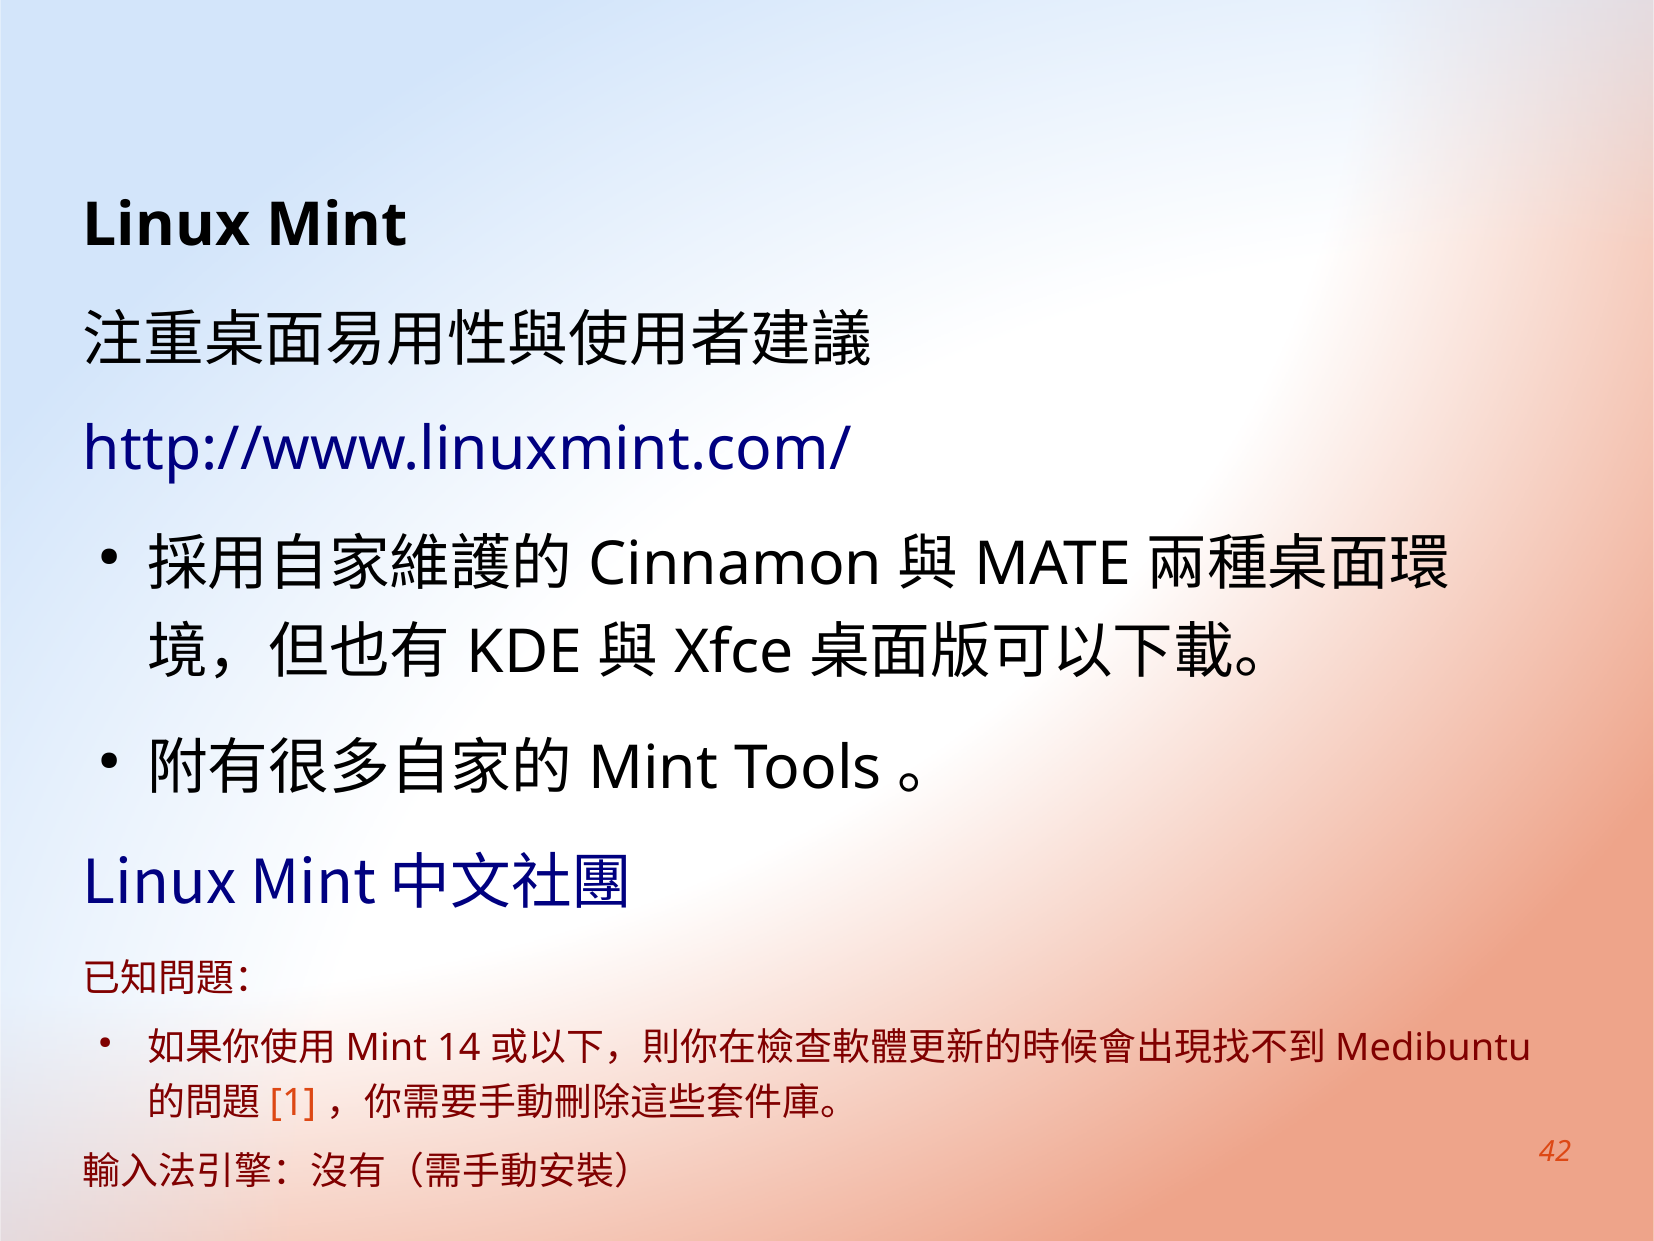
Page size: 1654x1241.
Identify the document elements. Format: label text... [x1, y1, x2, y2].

list Linux Mint 注重桌面易用性與使用者建議 http://www.linuxmint.com/ 採用自家維護的Cinnamon與MATE兩種桌面環境，但也有KDE與Xfce桌面版可以下載。 附有很多自家的Mint Tools。 Linux Mint 中文社團 已知問題： 如果你使用 Mint 14 或以下，則你在檢查軟體更新的時候會出現找不到 Medibuntu 的問題 [1] ，你需要手動刪除這些套件庫。 輸入法引擎：沒有（需手動安裝） [82, 180, 1571, 1201]
picture [0, 0, 1654, 1241]
